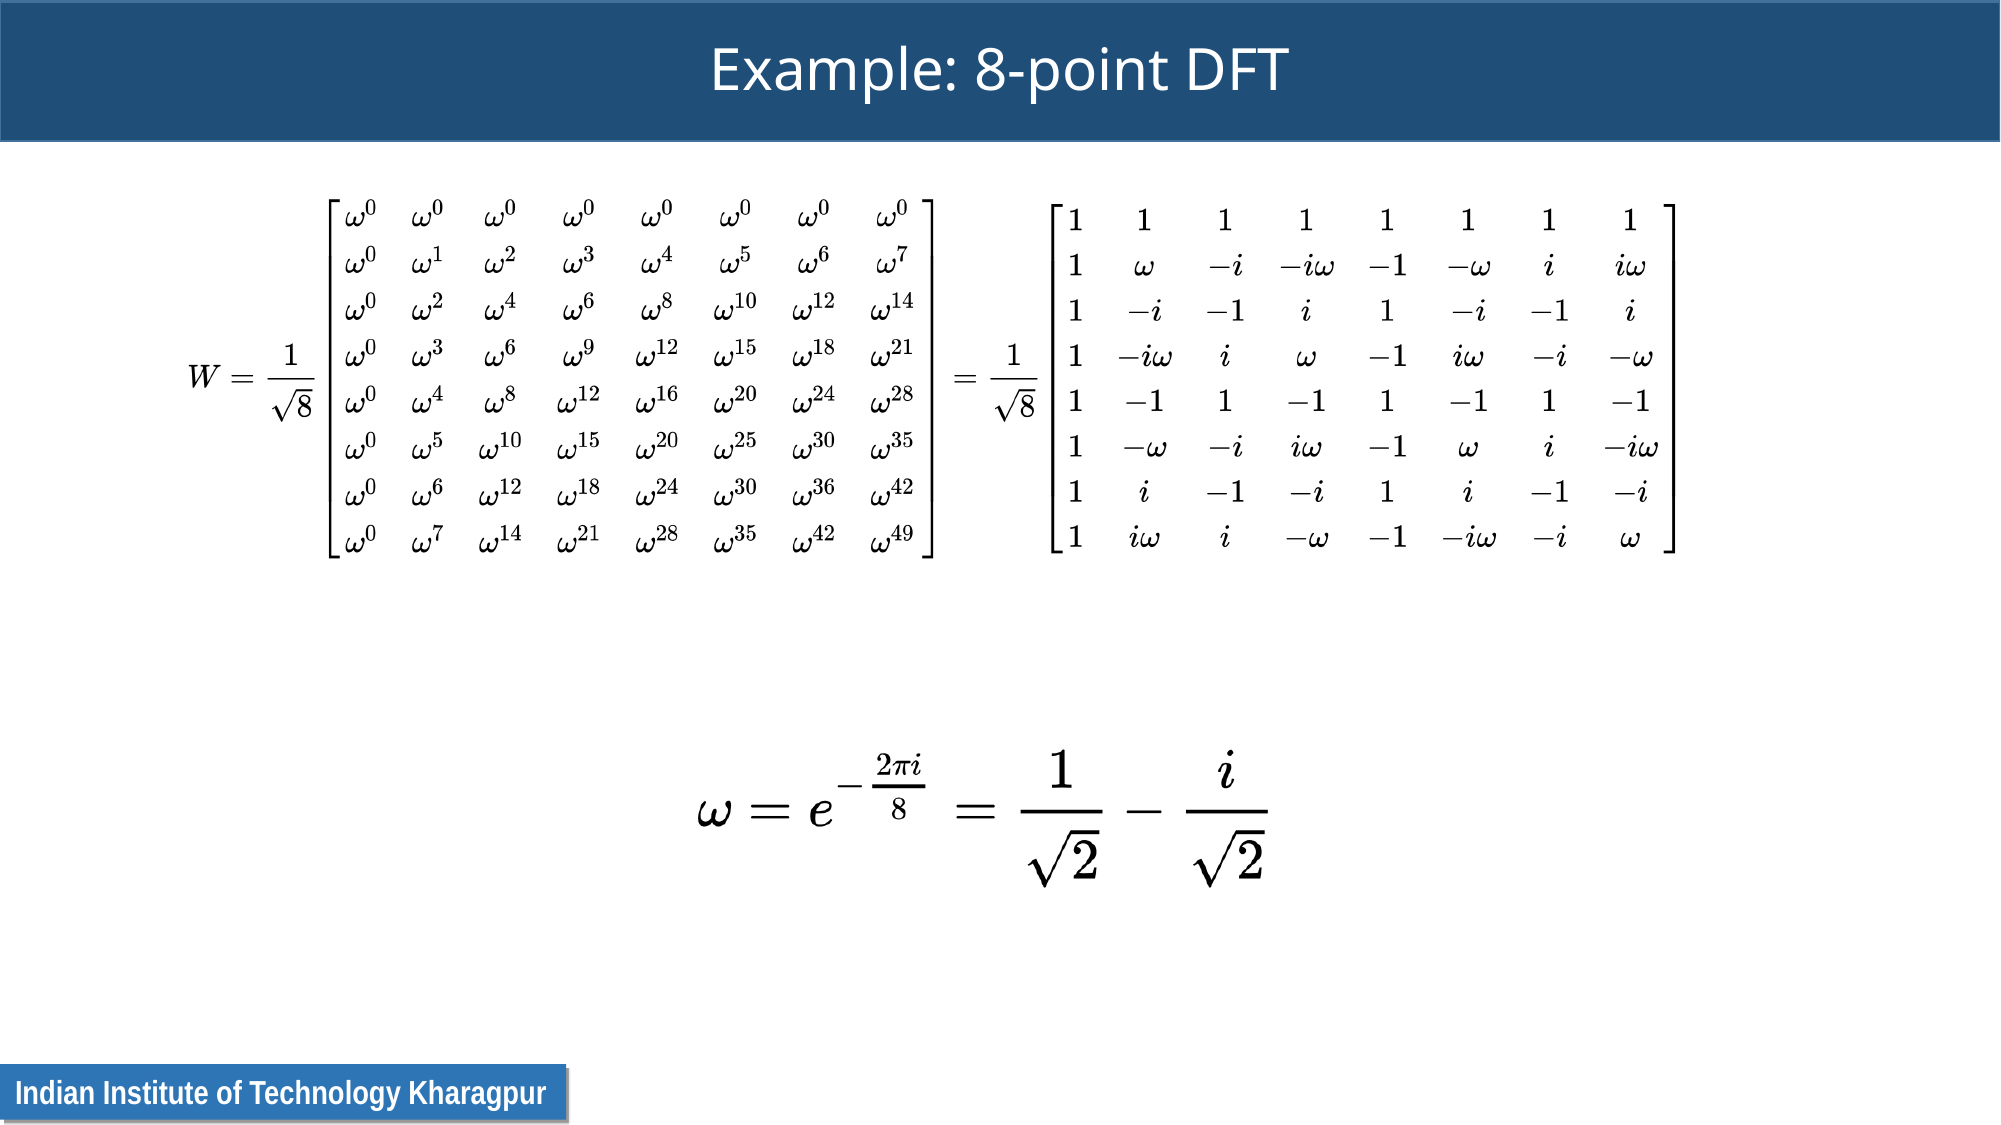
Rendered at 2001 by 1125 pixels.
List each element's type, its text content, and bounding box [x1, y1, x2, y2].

picture [183, 194, 1681, 563]
title Example: 8-point DFT [0, 1, 2000, 141]
picture [635, 723, 1312, 915]
